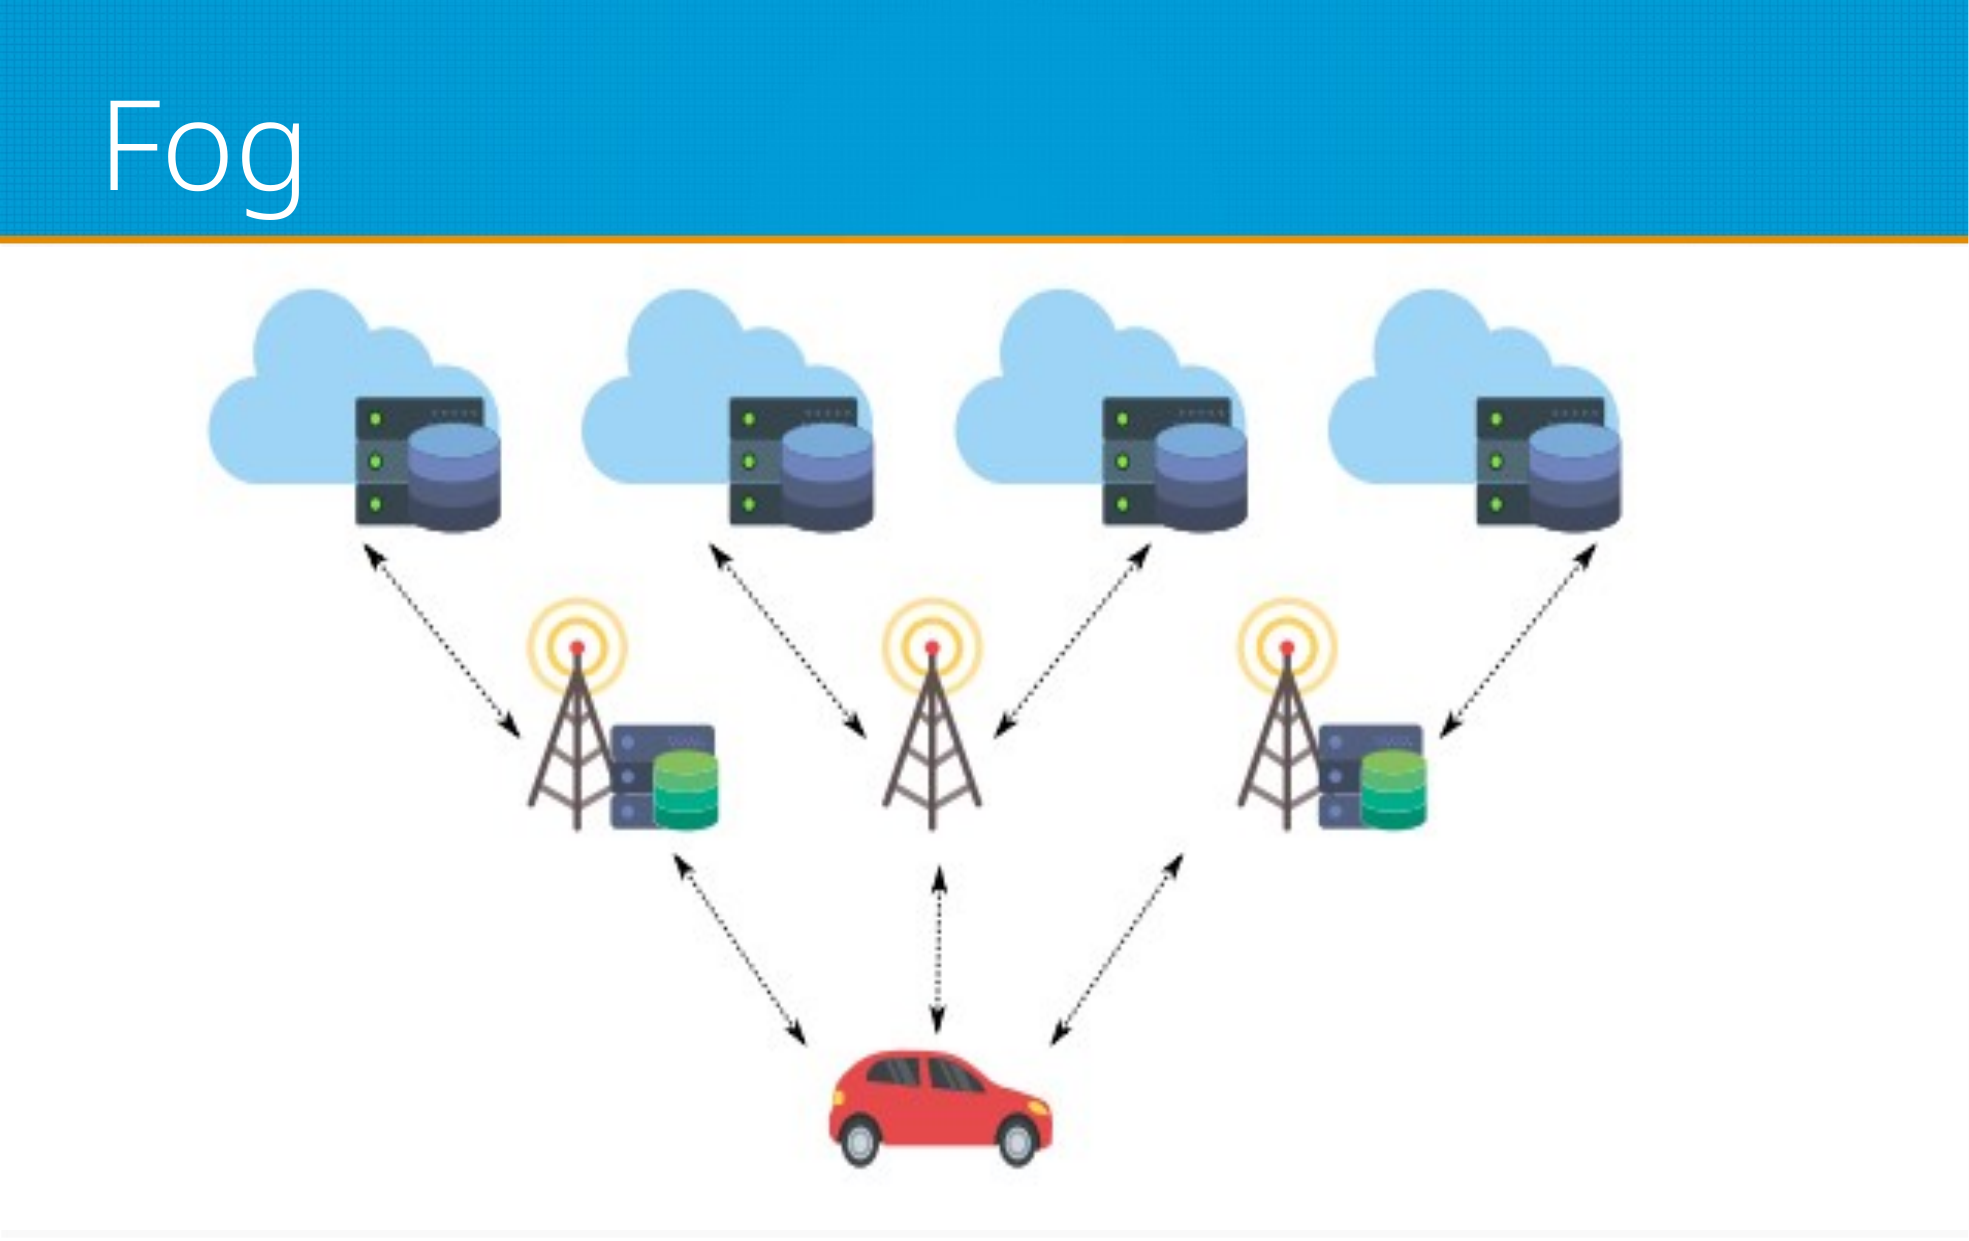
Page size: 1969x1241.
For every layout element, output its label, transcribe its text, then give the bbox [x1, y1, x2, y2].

picture [0, 233, 1969, 1241]
title Fog [98, 19, 1870, 227]
